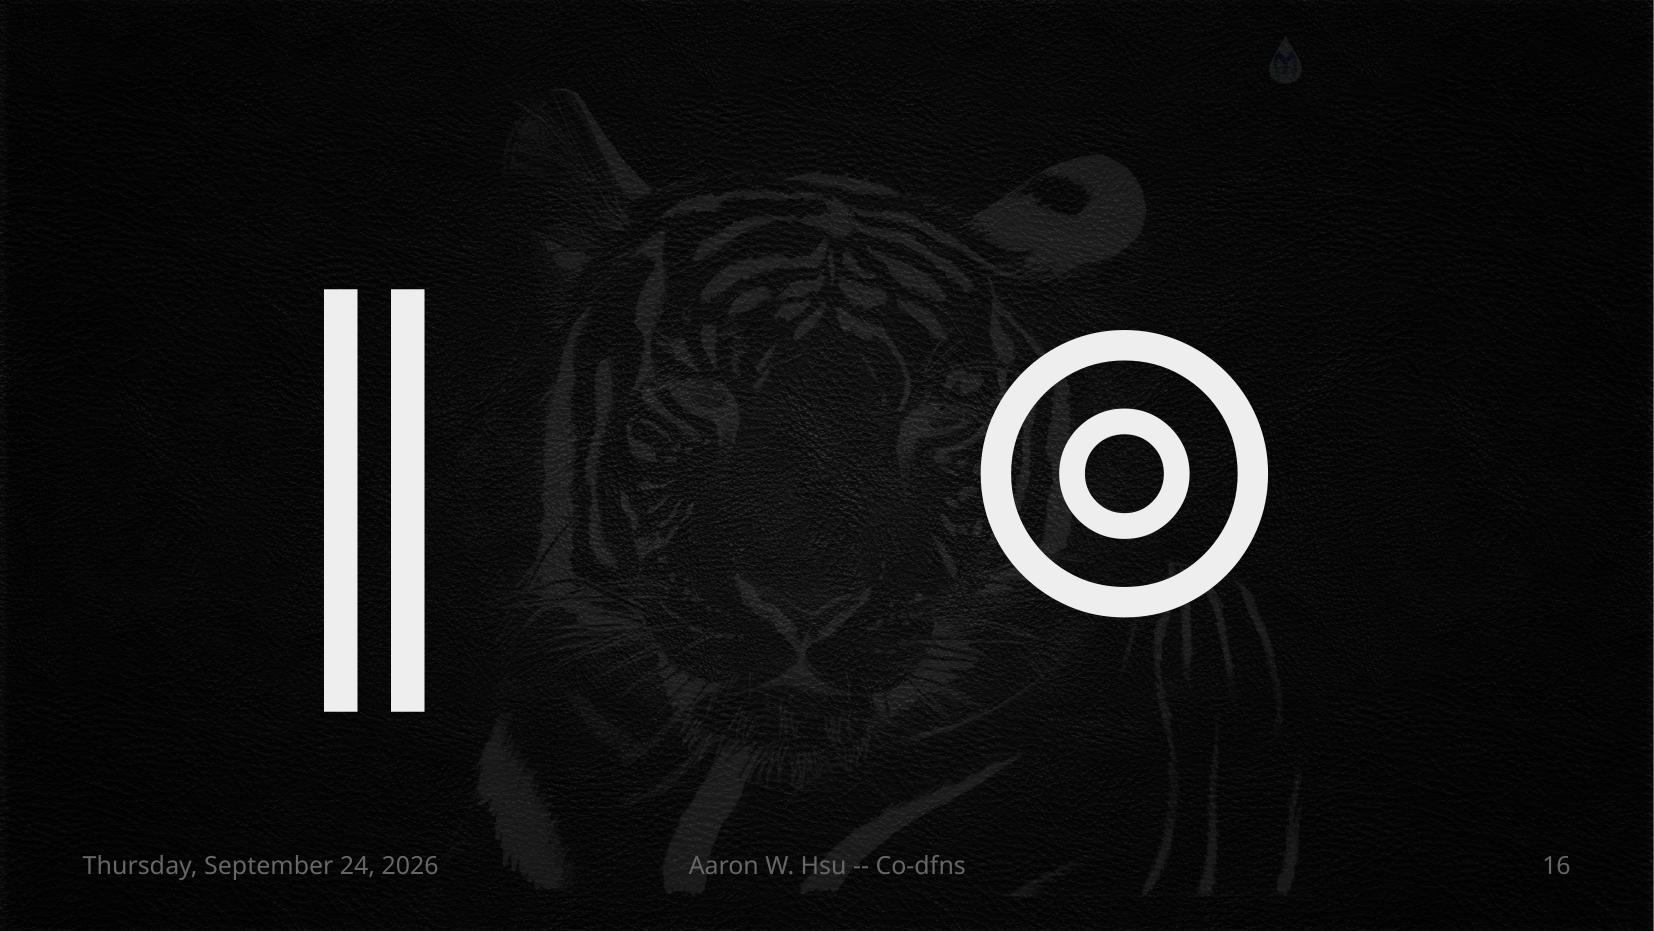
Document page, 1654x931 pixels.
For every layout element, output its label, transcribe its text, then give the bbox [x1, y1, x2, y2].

picture [0, 0, 1654, 931]
text_box ∥ ⌾ [60, 154, 1591, 746]
